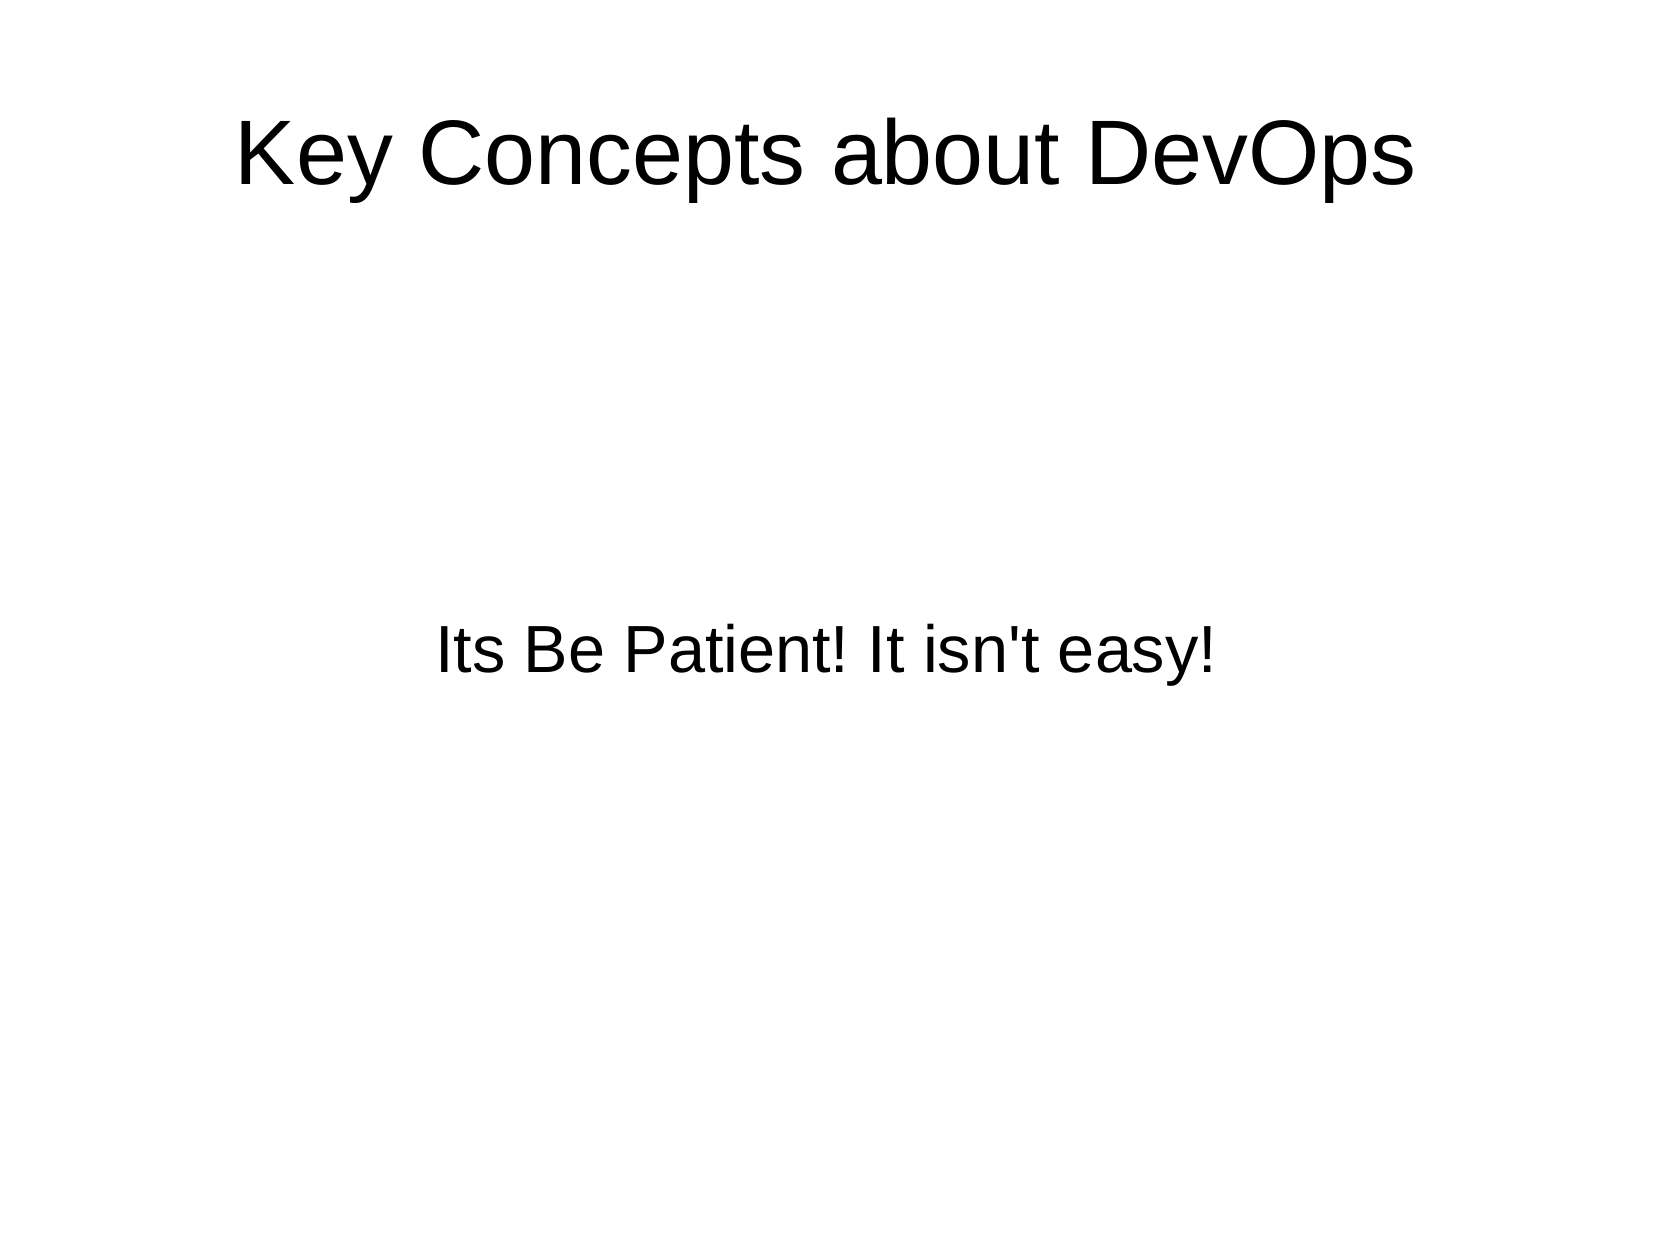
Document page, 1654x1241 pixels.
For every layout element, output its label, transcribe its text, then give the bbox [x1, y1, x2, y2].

subtitle Its Be Patient! It isn't easy! [82, 290, 1571, 1010]
title Key Concepts about DevOps [82, 49, 1571, 257]
